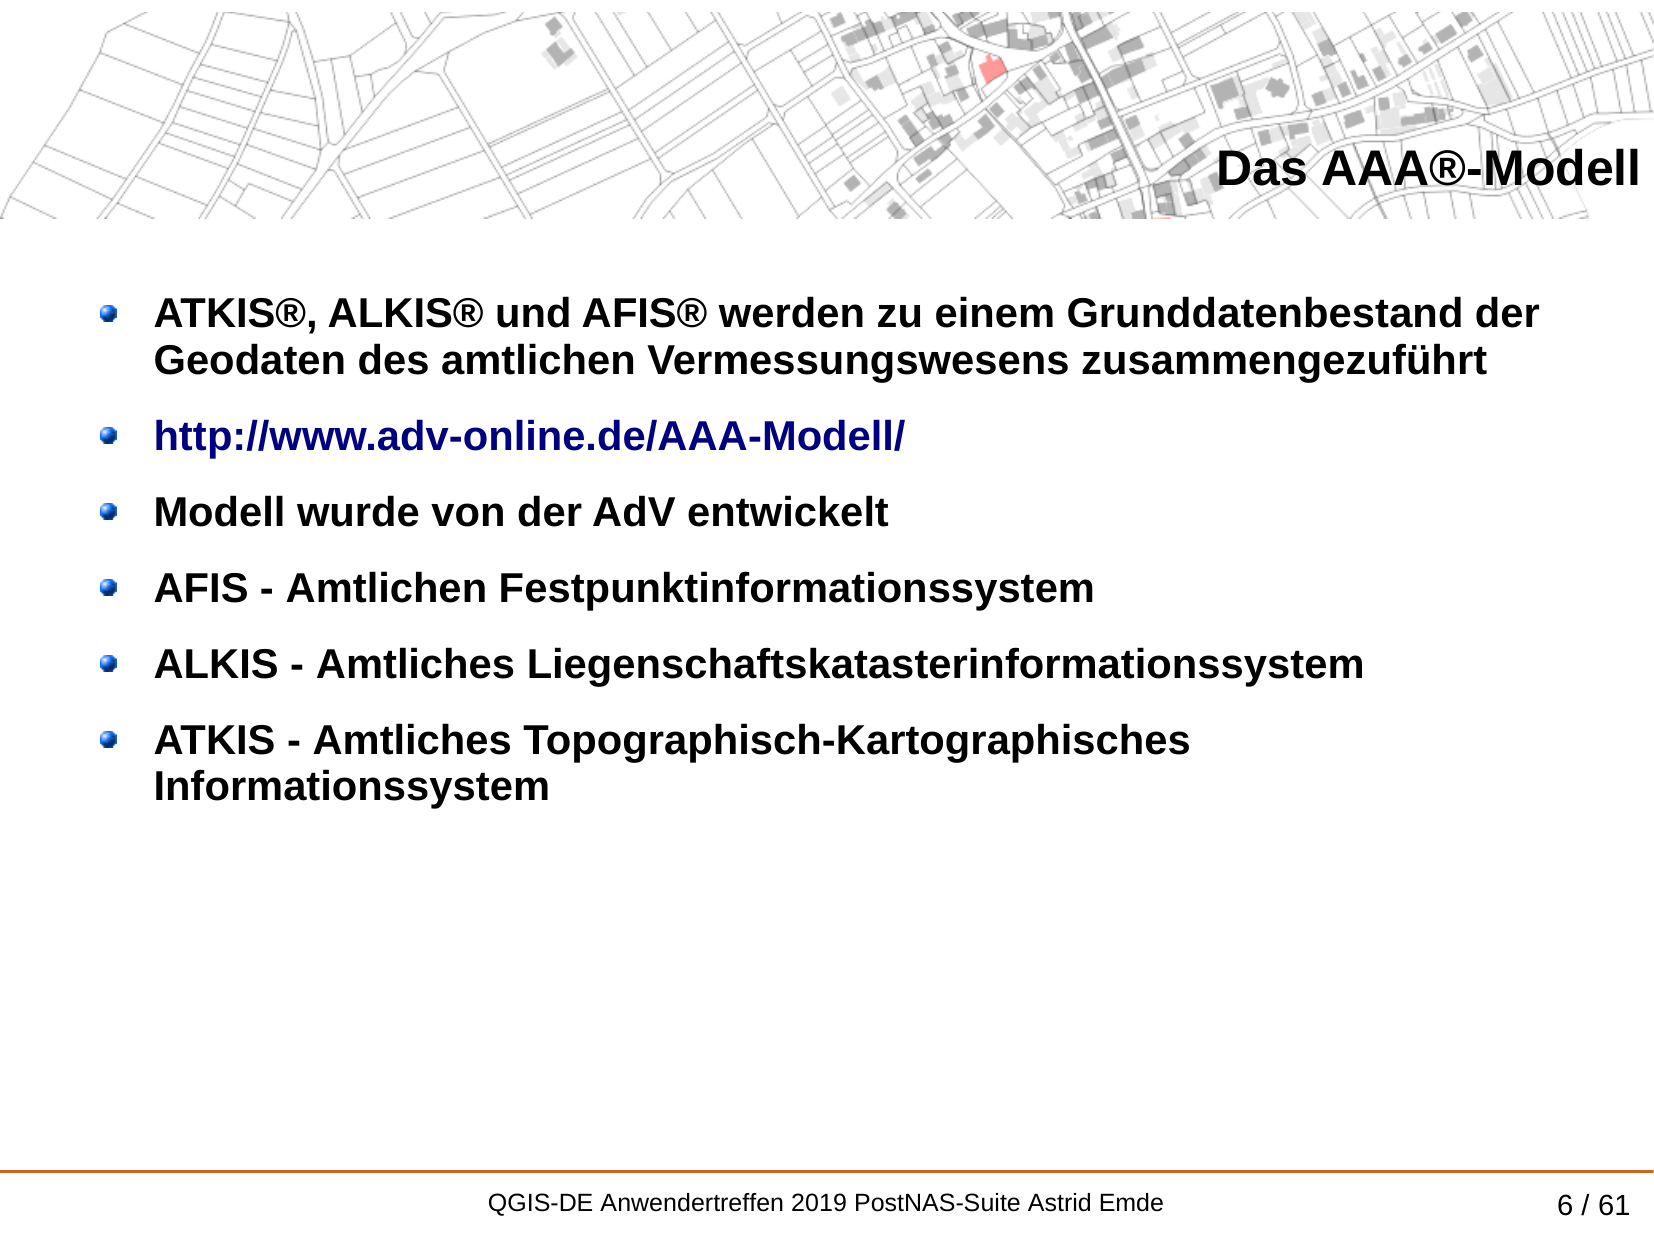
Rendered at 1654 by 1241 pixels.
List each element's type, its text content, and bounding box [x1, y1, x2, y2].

list ATKIS®, ALKIS® und AFIS® werden zu einem Grunddatenbestand der Geodaten des amtlichen Vermessungswesens zusammengezuführt http://www.adv-online.de/AAA-Modell/ Modell wurde von der AdV entwickelt AFIS - Amtlichen Festpunktinformationssystem ALKIS - Amtliches Liegenschaftskatasterinformationssystem ATKIS - Amtliches Topographisch-Kartographisches Informationssystem [82, 290, 1571, 1109]
title Das AAA®-Modell [253, 124, 1642, 213]
